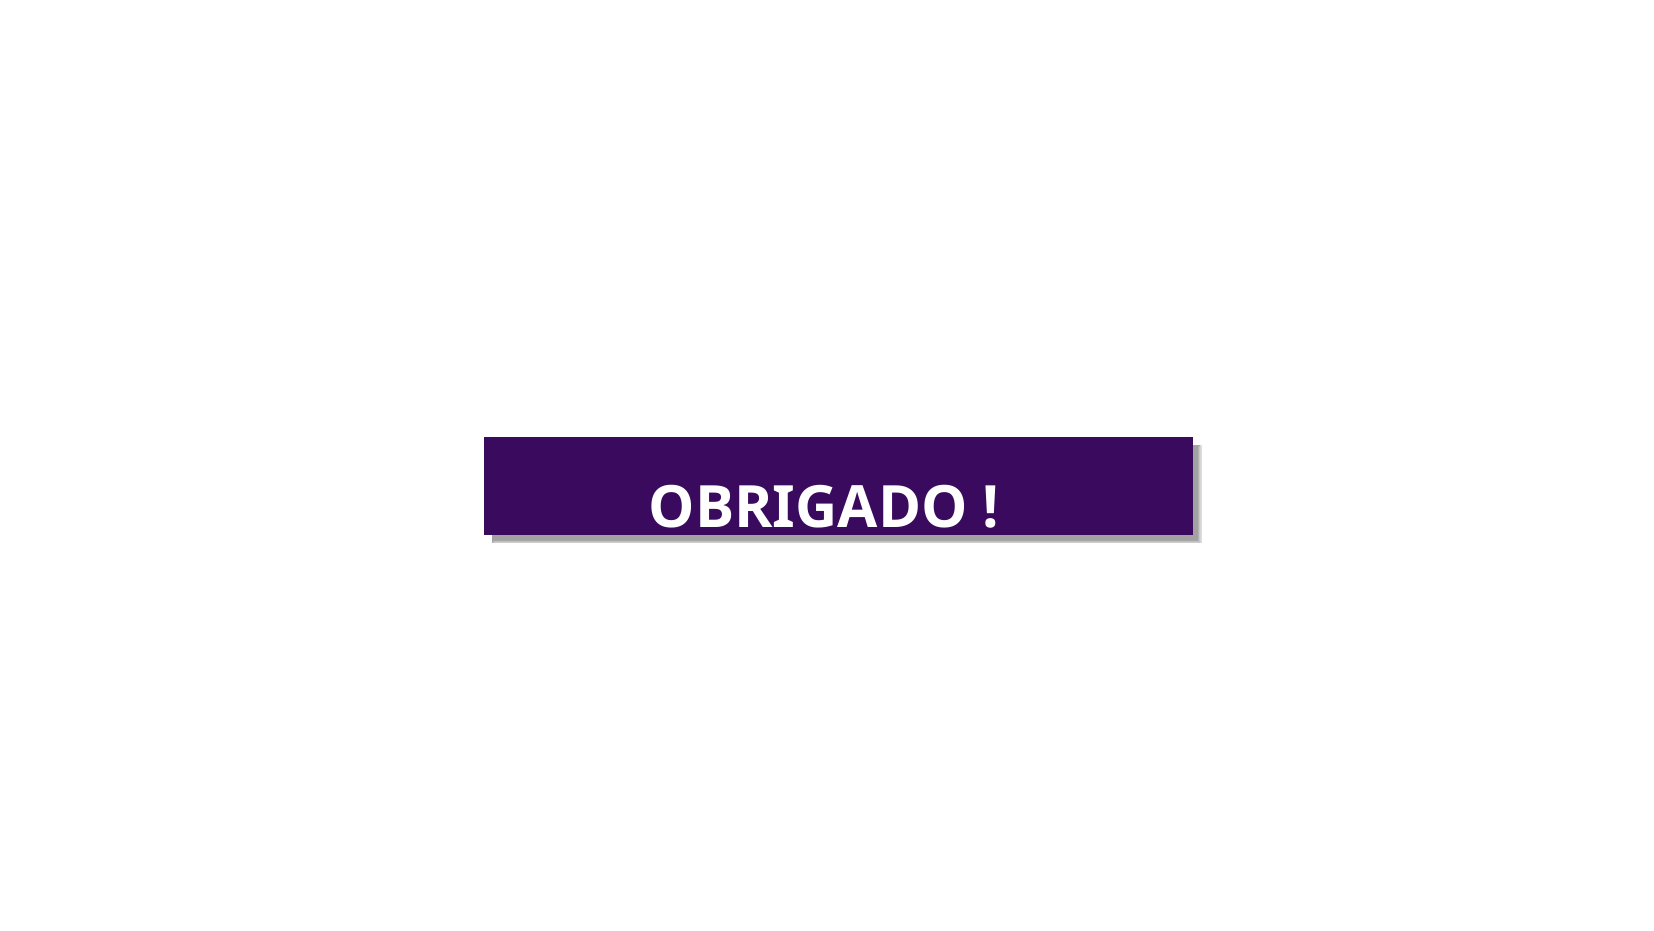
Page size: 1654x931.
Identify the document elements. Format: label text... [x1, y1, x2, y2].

text_box [484, 437, 1193, 535]
text_box OBRIGADO ! [634, 458, 1044, 537]
